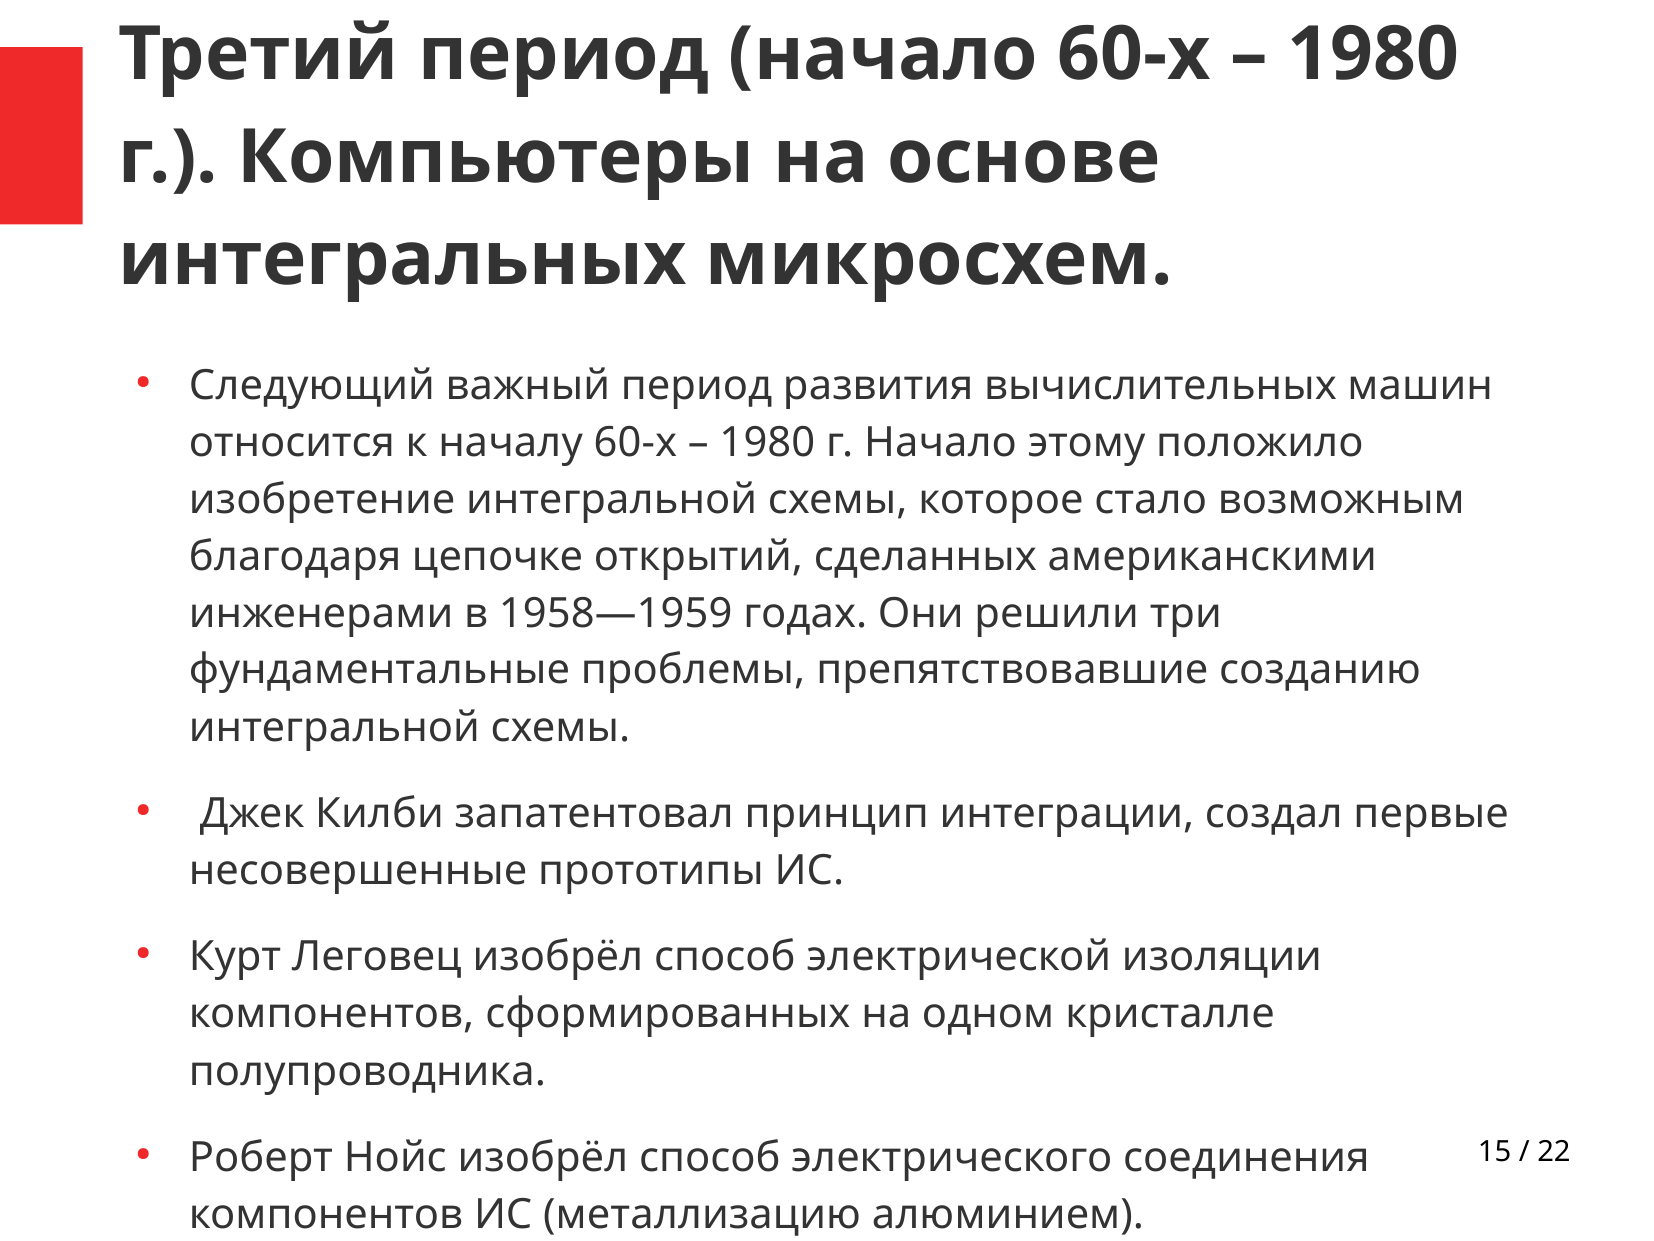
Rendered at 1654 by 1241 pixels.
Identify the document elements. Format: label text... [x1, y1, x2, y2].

list Следующий важный период развития вычислительных машин относится к началу 60-х – 1980 г. Начало этому положило изобретение интегральной схемы, которое стало возможным благодаря цепочке открытий, сделанных американскими инженерами в 1958—1959 годах. Они решили три фундаментальные проблемы, препятствовавшие созданию интегральной схемы. Джек Килби запатентовал принцип интеграции, создал первые несовершенные прототипы ИС. Курт Леговец изобрёл способ электрической изоляции компонентов, сформированных на одном кристалле полупроводника. Роберт Нойс изобрёл способ электрического соединения компонентов ИС (металлизацию алюминием). [118, 354, 1536, 1074]
title Третий период (начало 60-х – 1980 г.). Компьютеры на основе интегральных микросхем. [118, 0, 1571, 307]
